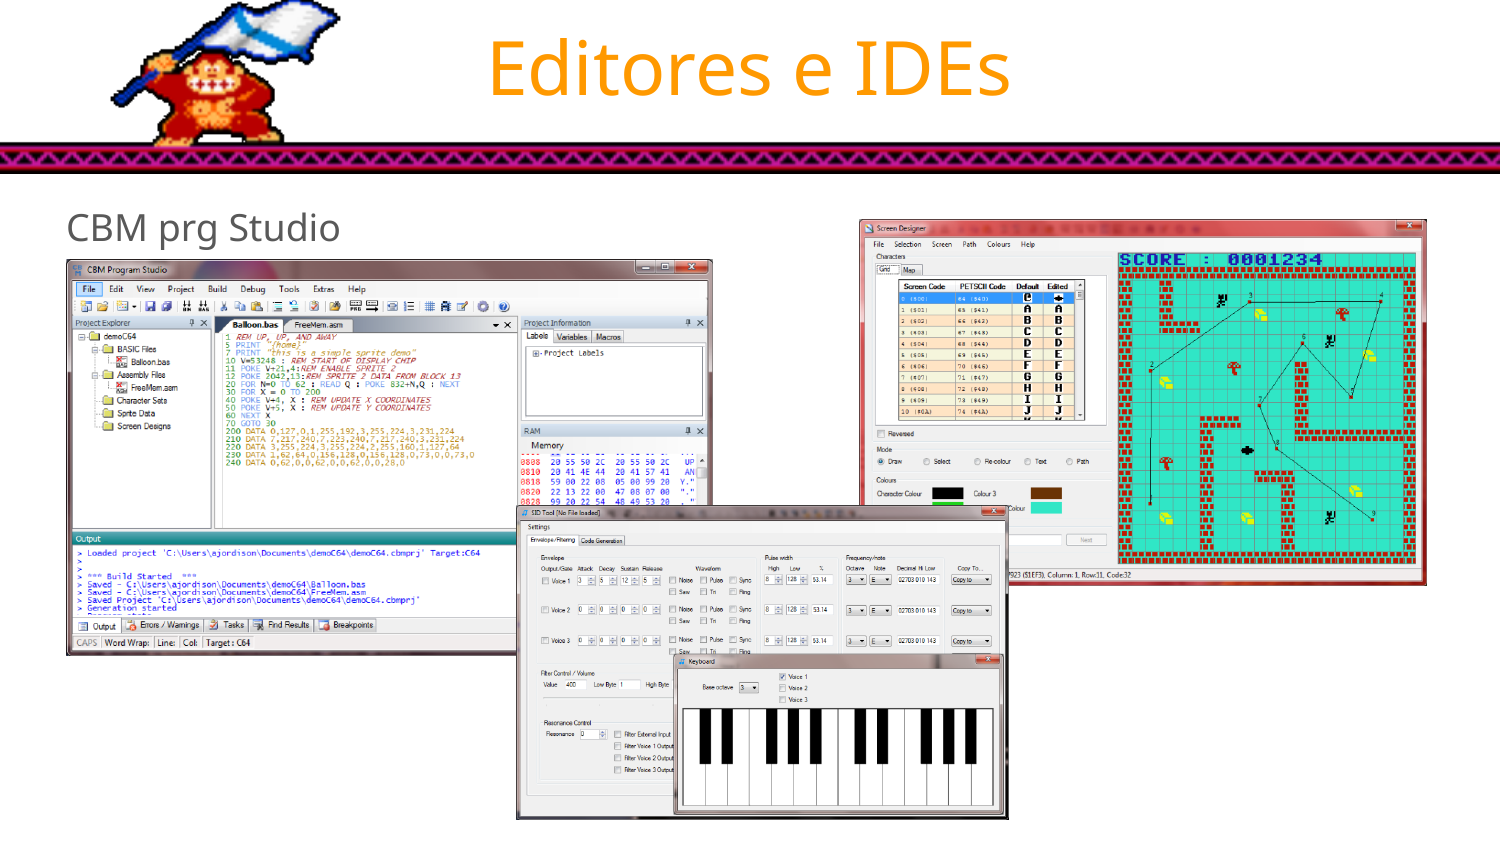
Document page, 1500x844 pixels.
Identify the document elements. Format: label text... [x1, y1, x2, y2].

title Editores e IDEs [471, 18, 1315, 112]
list CBM prg Studio [51, 189, 1449, 777]
picture [66, 219, 1427, 820]
picture [0, 0, 1500, 174]
